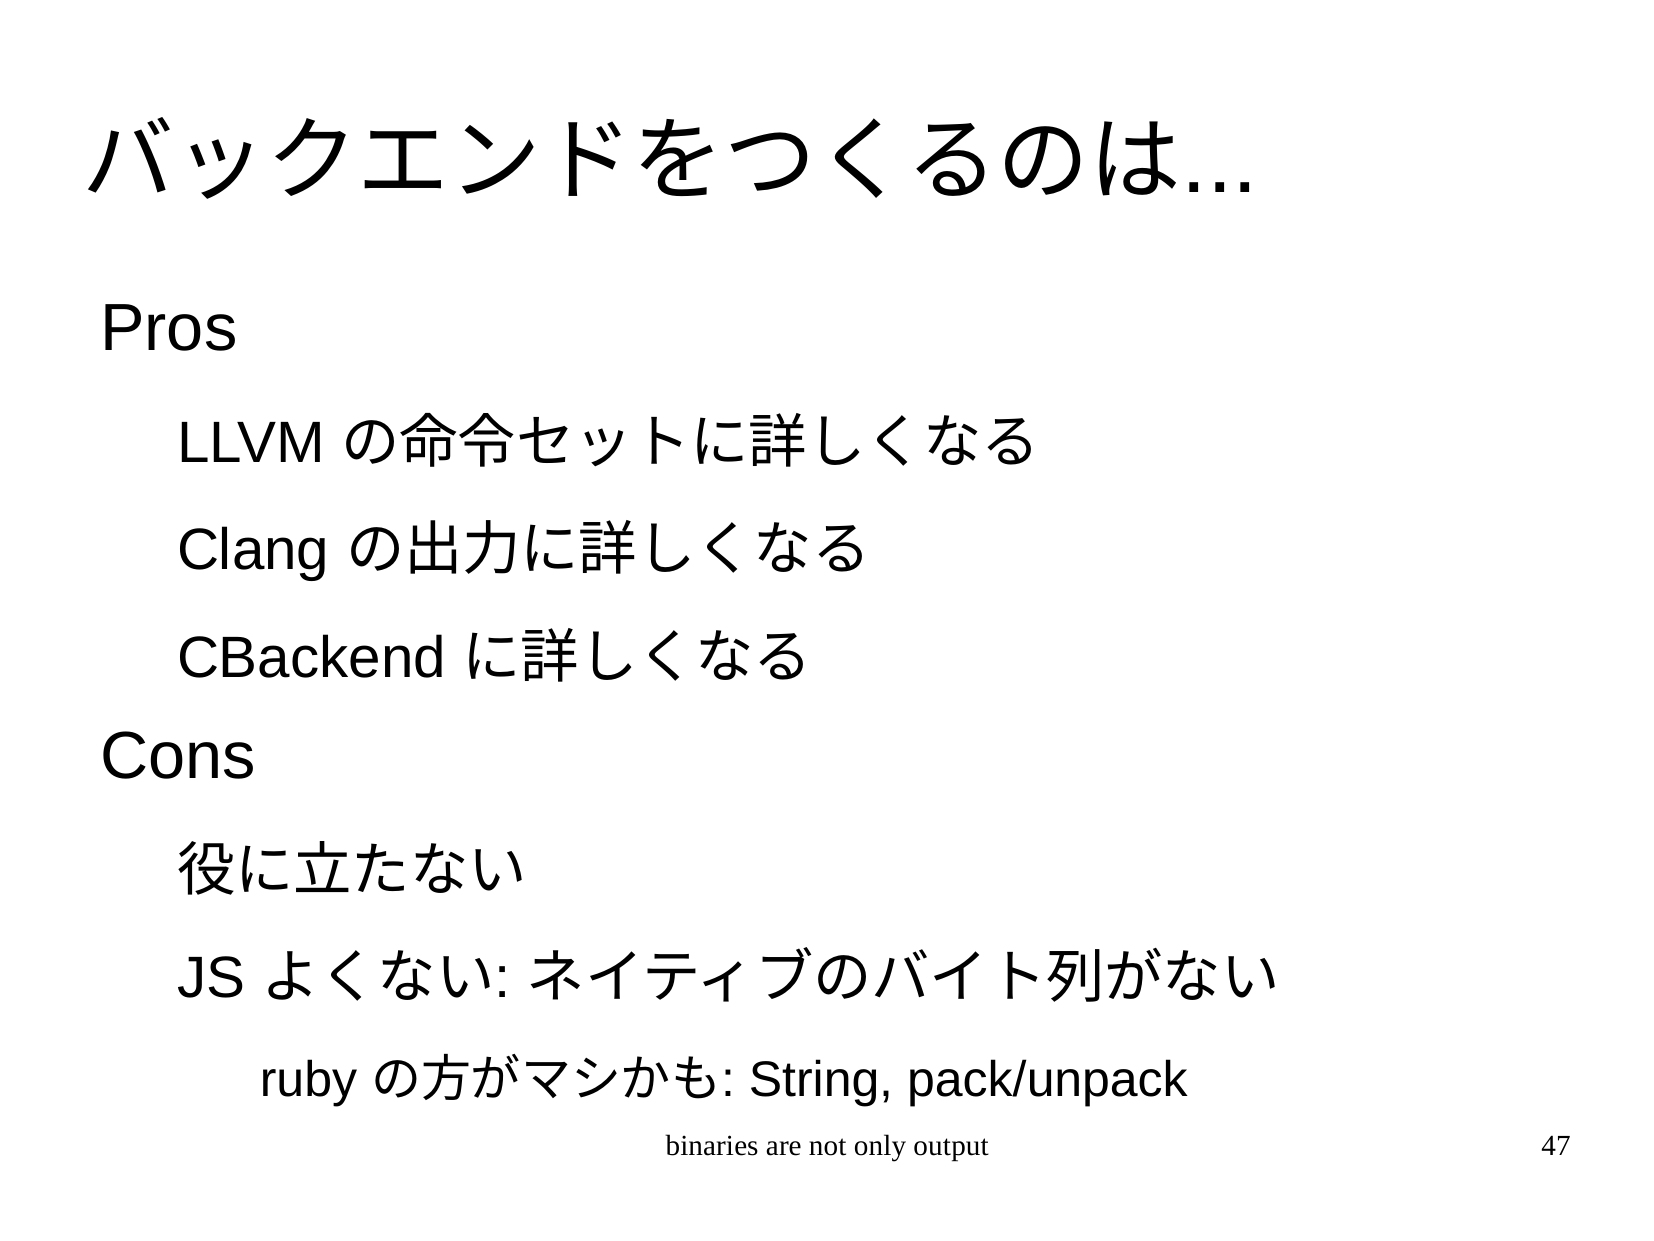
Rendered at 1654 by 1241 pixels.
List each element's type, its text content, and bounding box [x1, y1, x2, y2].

title バックエンドをつくるのは... [82, 49, 1571, 257]
list Pros LLVM の命令セットに詳しくなる Clang の出力に詳しくなる CBackend に詳しくなる Cons 役に立たない JS よくない: ネイティブのバイト列がない ruby の方がマシかも: String, pack/unpack [82, 290, 1571, 1094]
